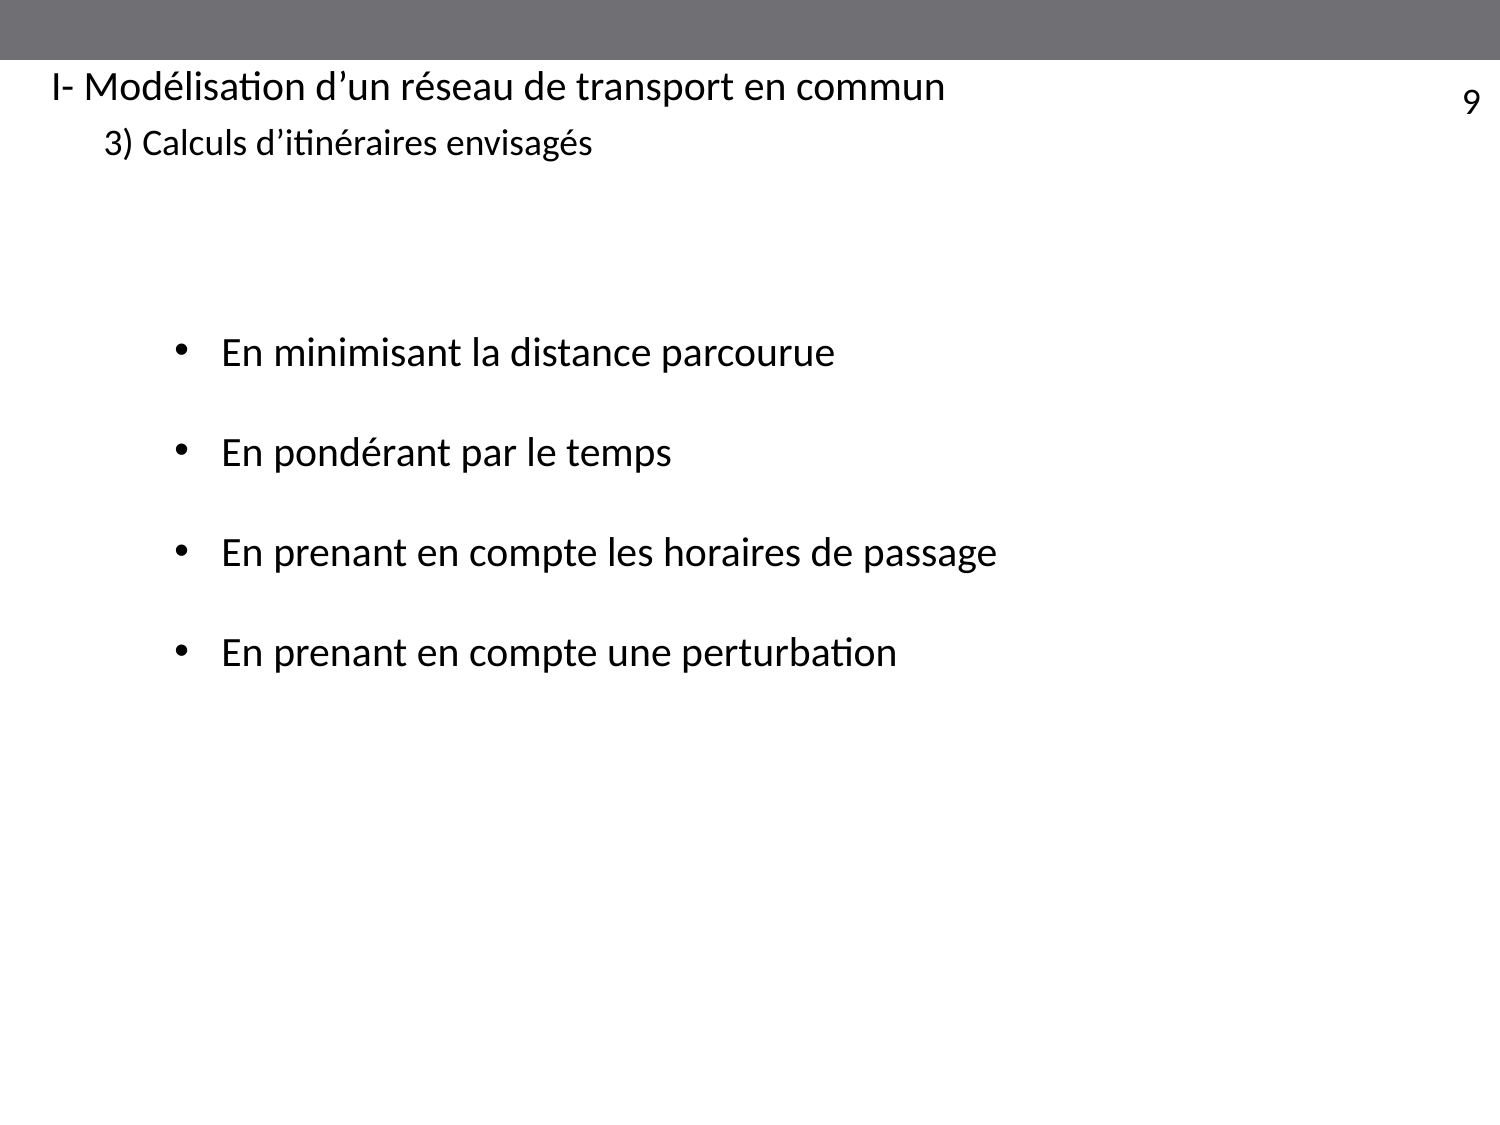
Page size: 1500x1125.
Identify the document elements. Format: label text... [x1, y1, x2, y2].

text_box 3) Calculs d’itinéraires envisagés [88, 110, 608, 170]
text_box I- Modélisation d’un réseau de transport en commun [36, 51, 1250, 117]
text_box 9 [1446, 69, 1497, 131]
text_box En minimisant la distance parcourue En pondérant par le temps En prenant en compte les horaires de passage En prenant en compte une perturbation [159, 267, 1021, 687]
